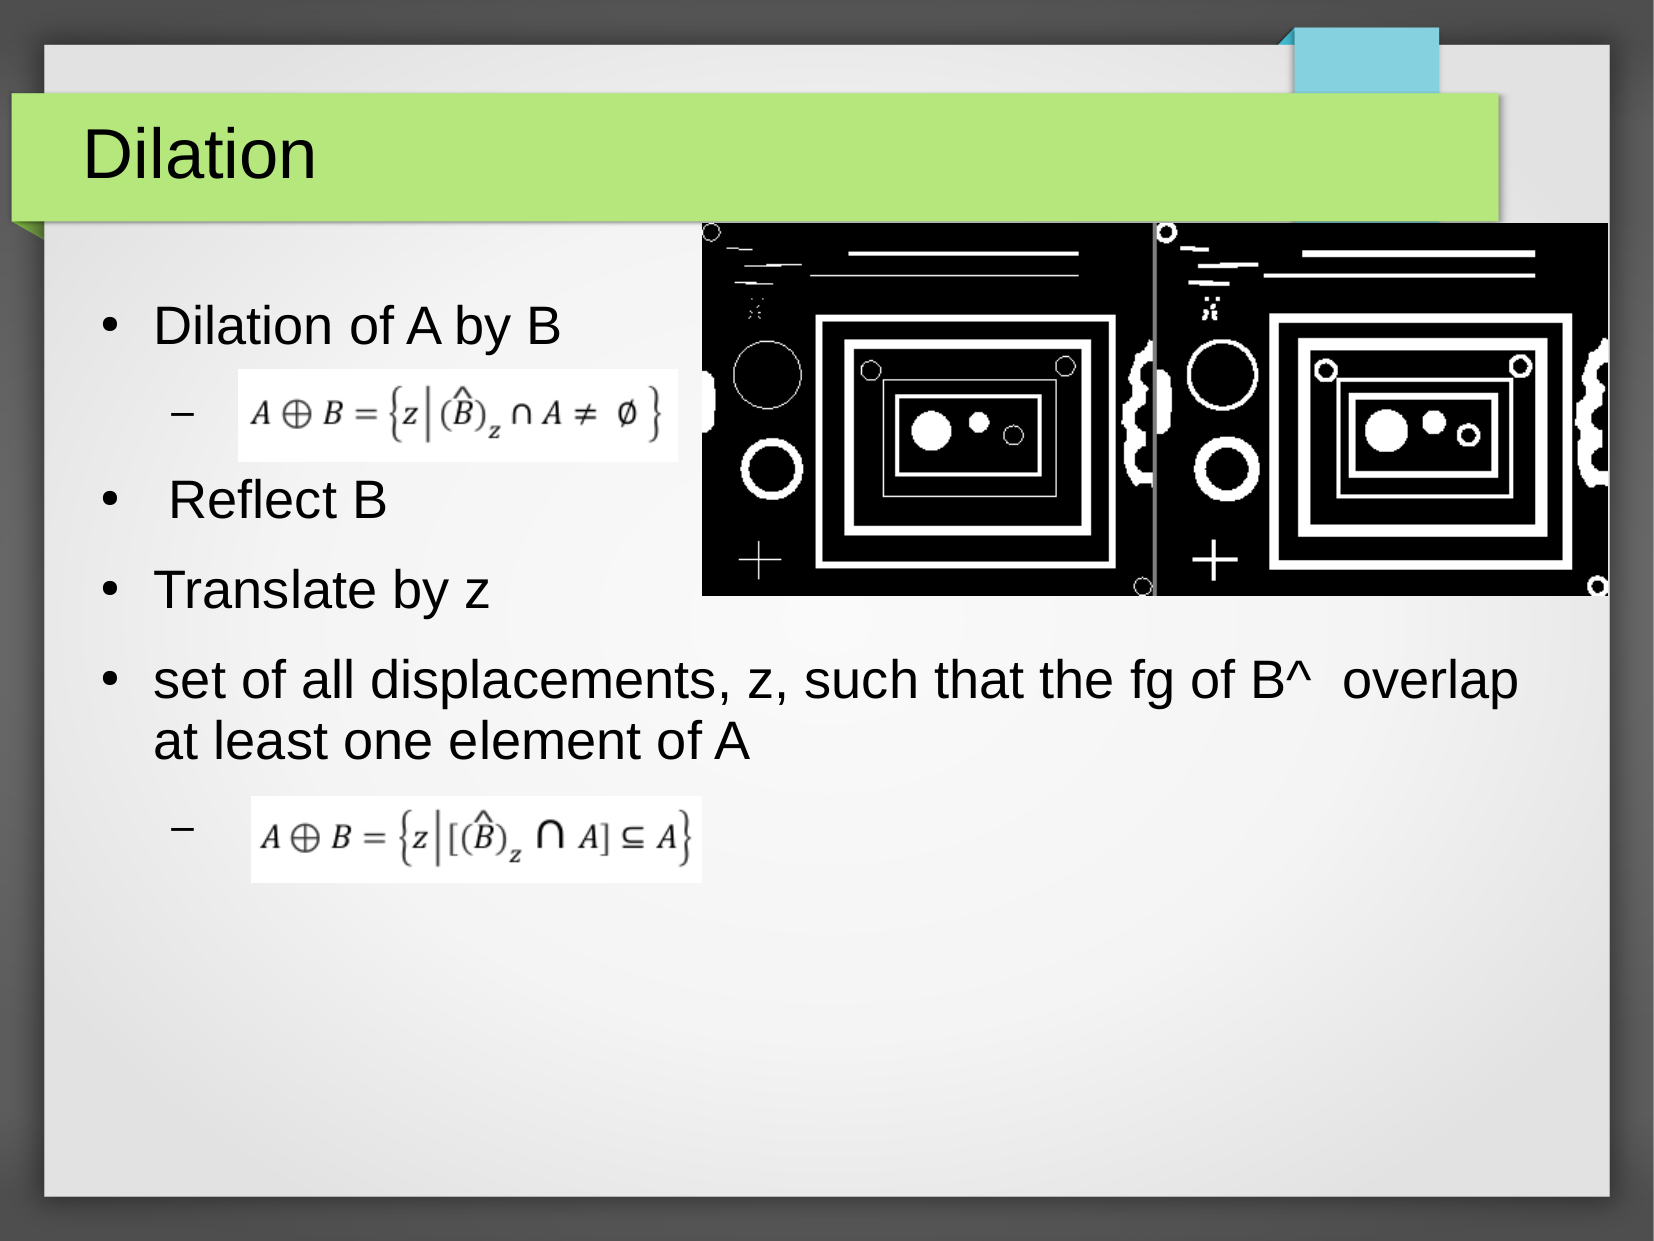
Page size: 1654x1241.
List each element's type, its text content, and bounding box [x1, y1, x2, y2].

list Dilation of A by B Reflect B Translate by z set of all displacements, z, such that the fg of B^ overlap at least one element of A [82, 295, 1571, 1015]
title Dilation [82, 94, 1264, 213]
picture [0, 0, 1654, 1241]
